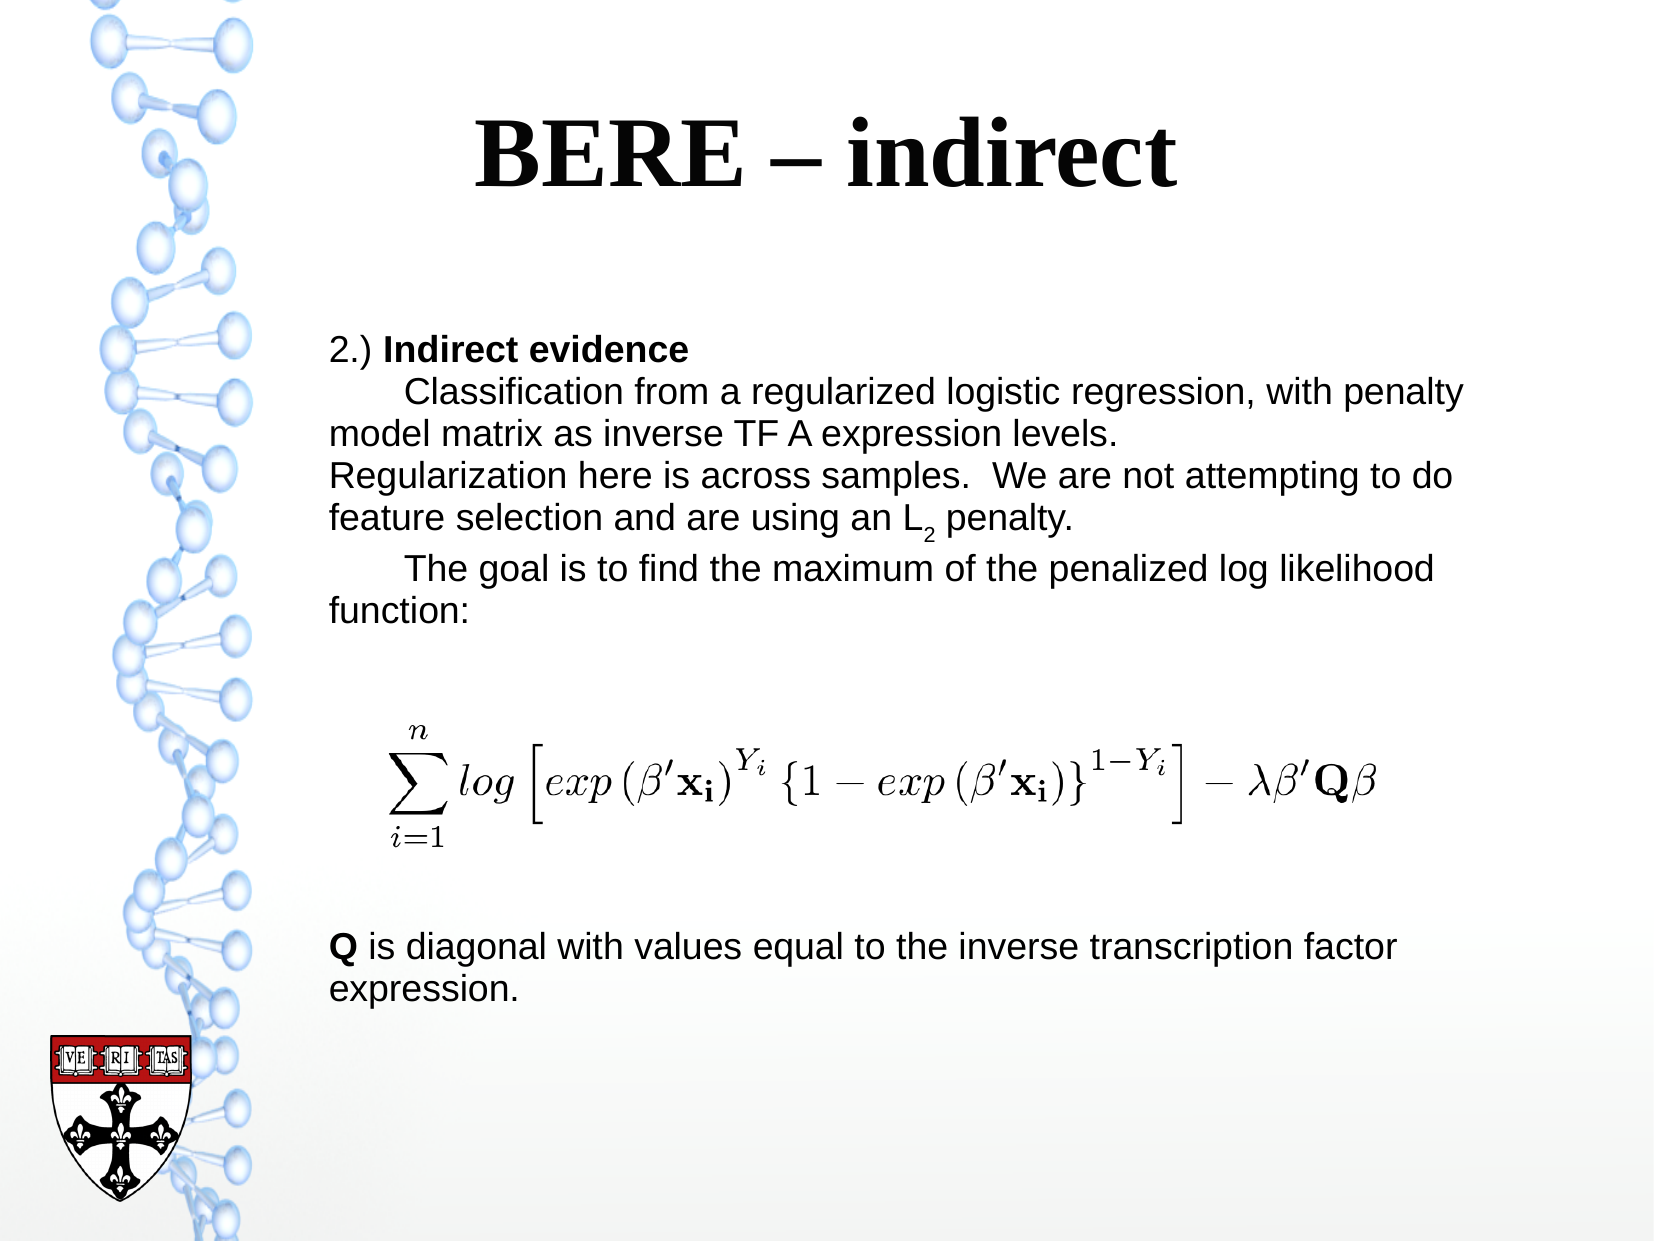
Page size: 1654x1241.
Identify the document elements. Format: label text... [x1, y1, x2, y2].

picture [0, 0, 1654, 1241]
text_box 2.) Indirect evidence Classification from a regularized logistic regression, with penalty model matrix as inverse TF A expression levels. Regularization here is across samples. We are not attempting to do feature selection and are using an L2 penalty. The goal is to find the maximum of the penalized log likelihood function: Q is diagonal with values equal to the inverse transcription factor expression. [313, 321, 1525, 1101]
title BERE – indirect [82, 49, 1571, 257]
